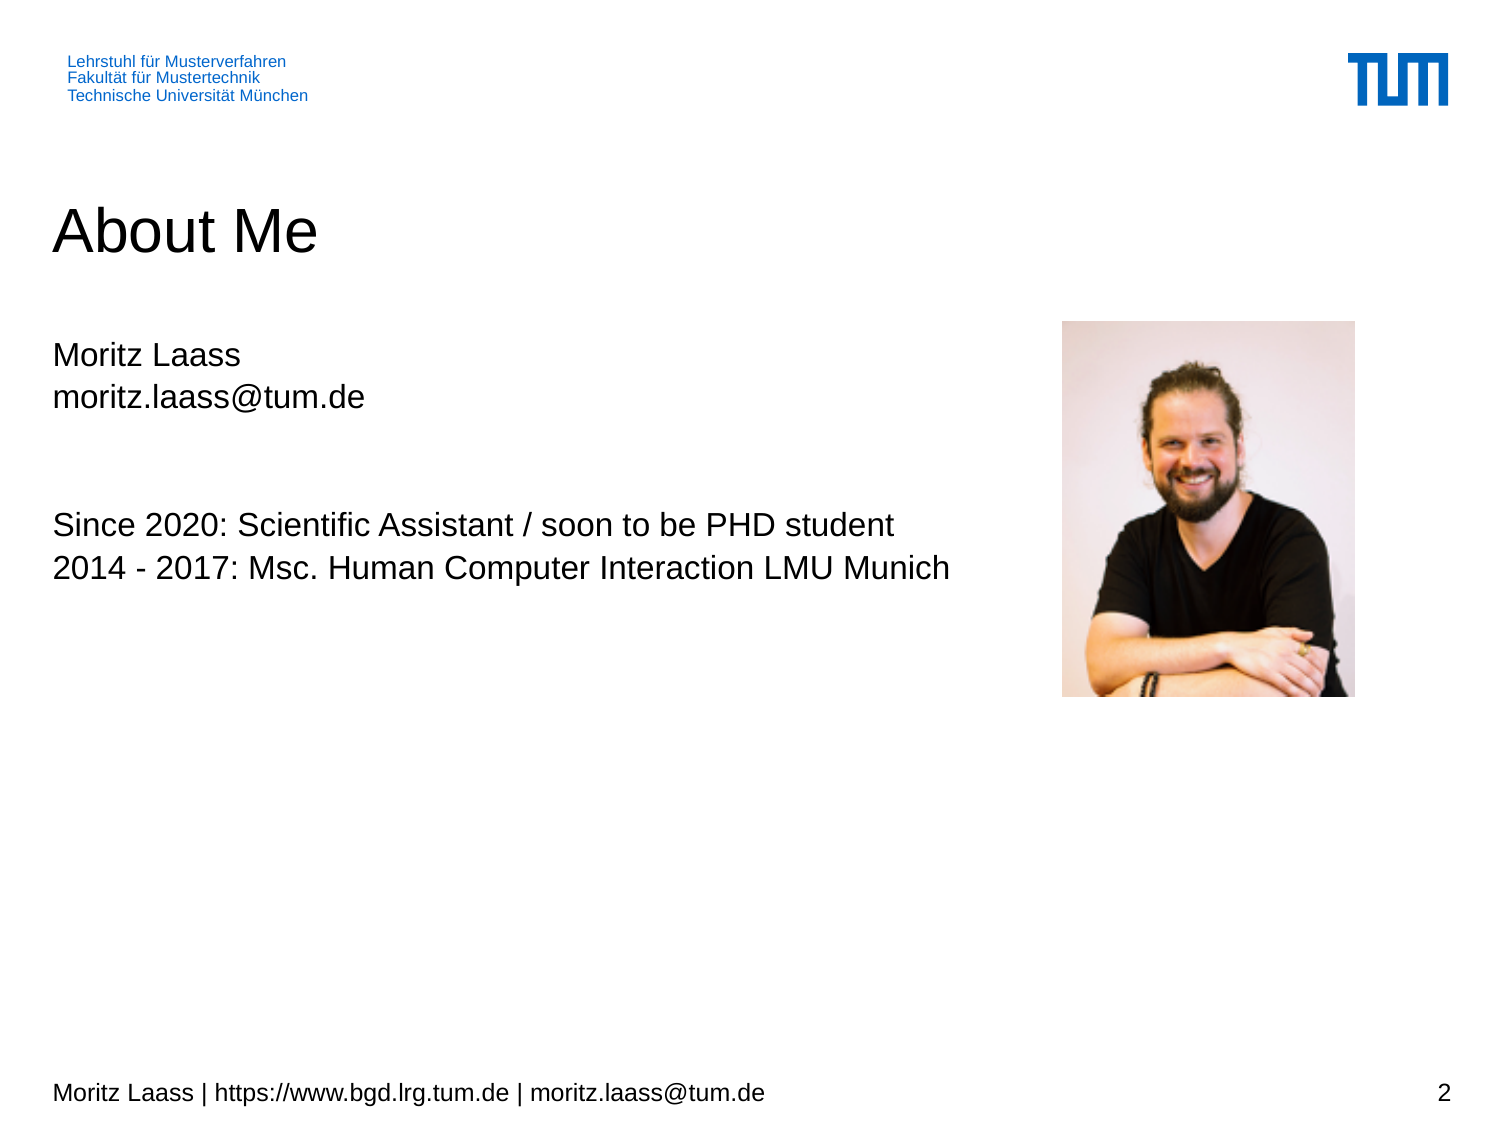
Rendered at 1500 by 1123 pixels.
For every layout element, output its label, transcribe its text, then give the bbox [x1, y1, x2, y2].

list Moritz Laass moritz.laass@tum.de Since 2020: Scientific Assistant / soon to be PHD student 2014 - 2017: Msc. Human Computer Interaction LMU Munich [52, 330, 957, 672]
title About Me [52, 195, 1453, 266]
picture [1062, 321, 1355, 697]
